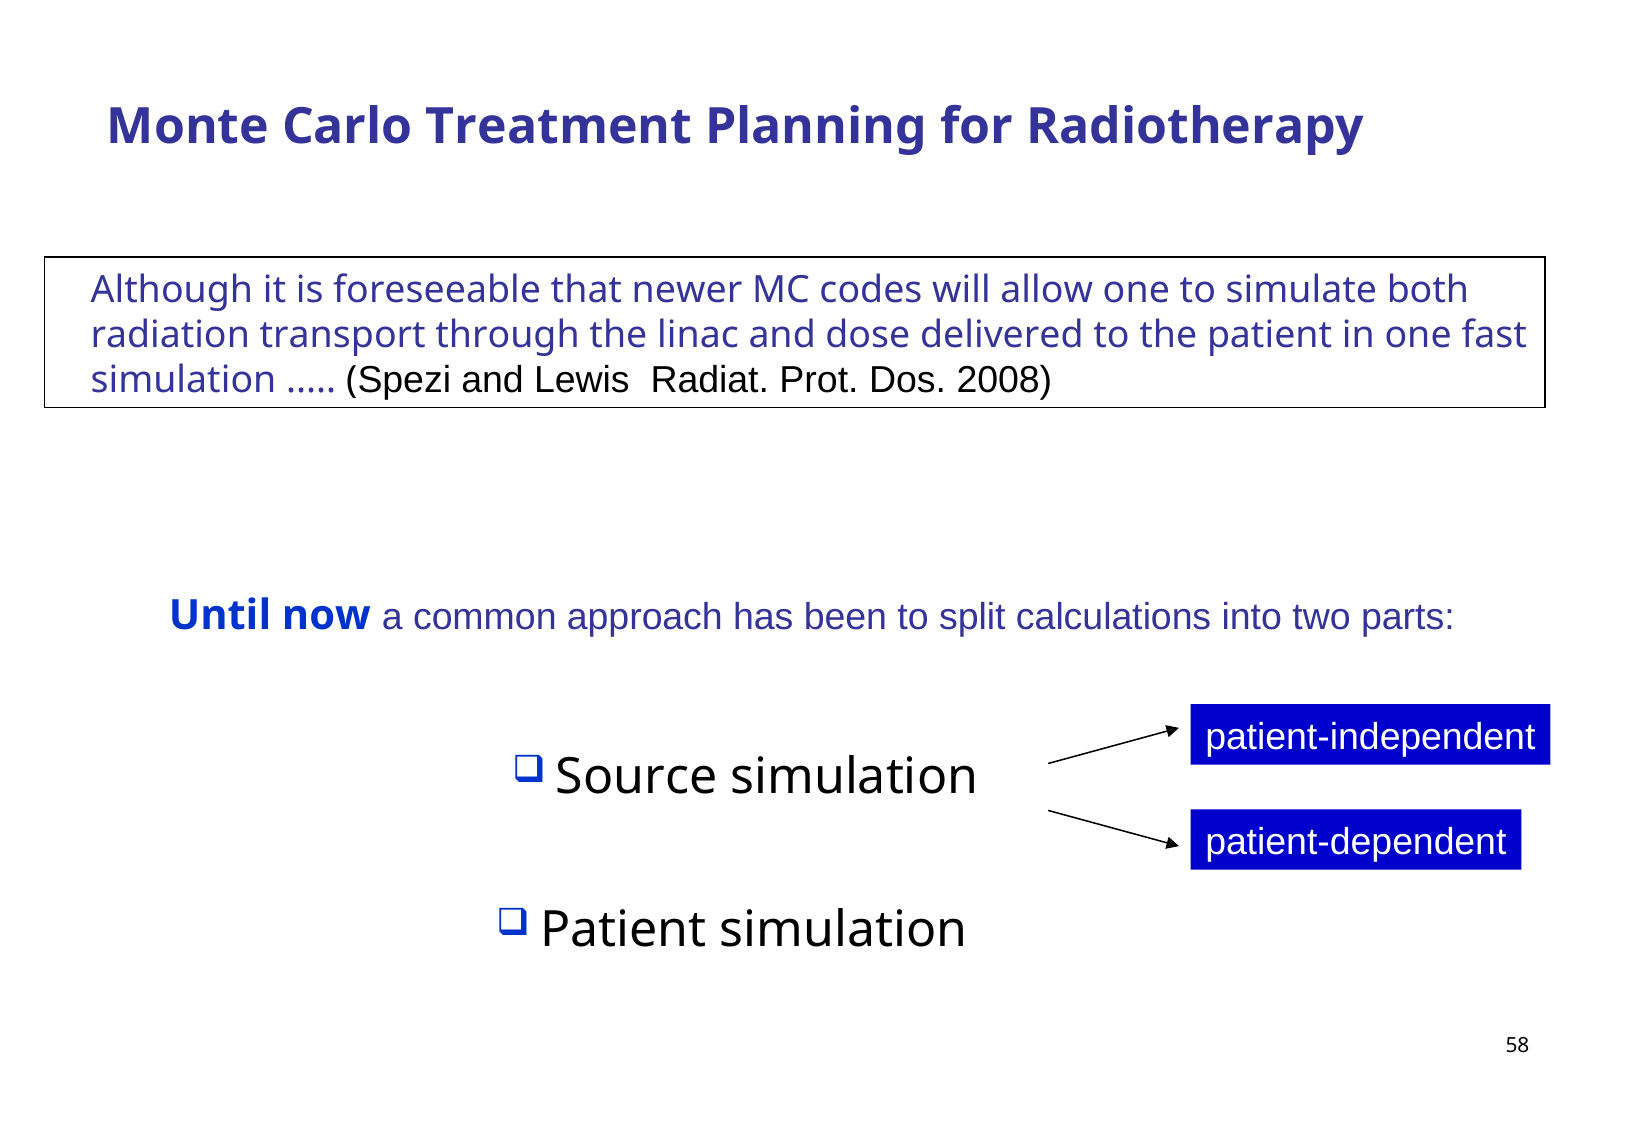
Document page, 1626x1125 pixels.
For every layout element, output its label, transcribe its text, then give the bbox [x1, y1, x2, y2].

text_box Although it is foreseeable that newer MC codes will allow one to simulate both radiation transport through the linac and dose delivered to the patient in one fast simulation ..... (Spezi and Lewis Radiat. Prot. Dos. 2008) [44, 256, 1546, 408]
text_box Monte Carlo Treatment Planning for Radiotherapy [92, 85, 1381, 162]
text_box Until now a common approach has been to split calculations into two parts: [33, 580, 1602, 646]
text_box Patient simulation [481, 889, 1191, 965]
text_box Source simulation [497, 735, 994, 812]
text_box patient-dependent [1190, 809, 1522, 870]
text_box patient-independent [1190, 704, 1551, 765]
